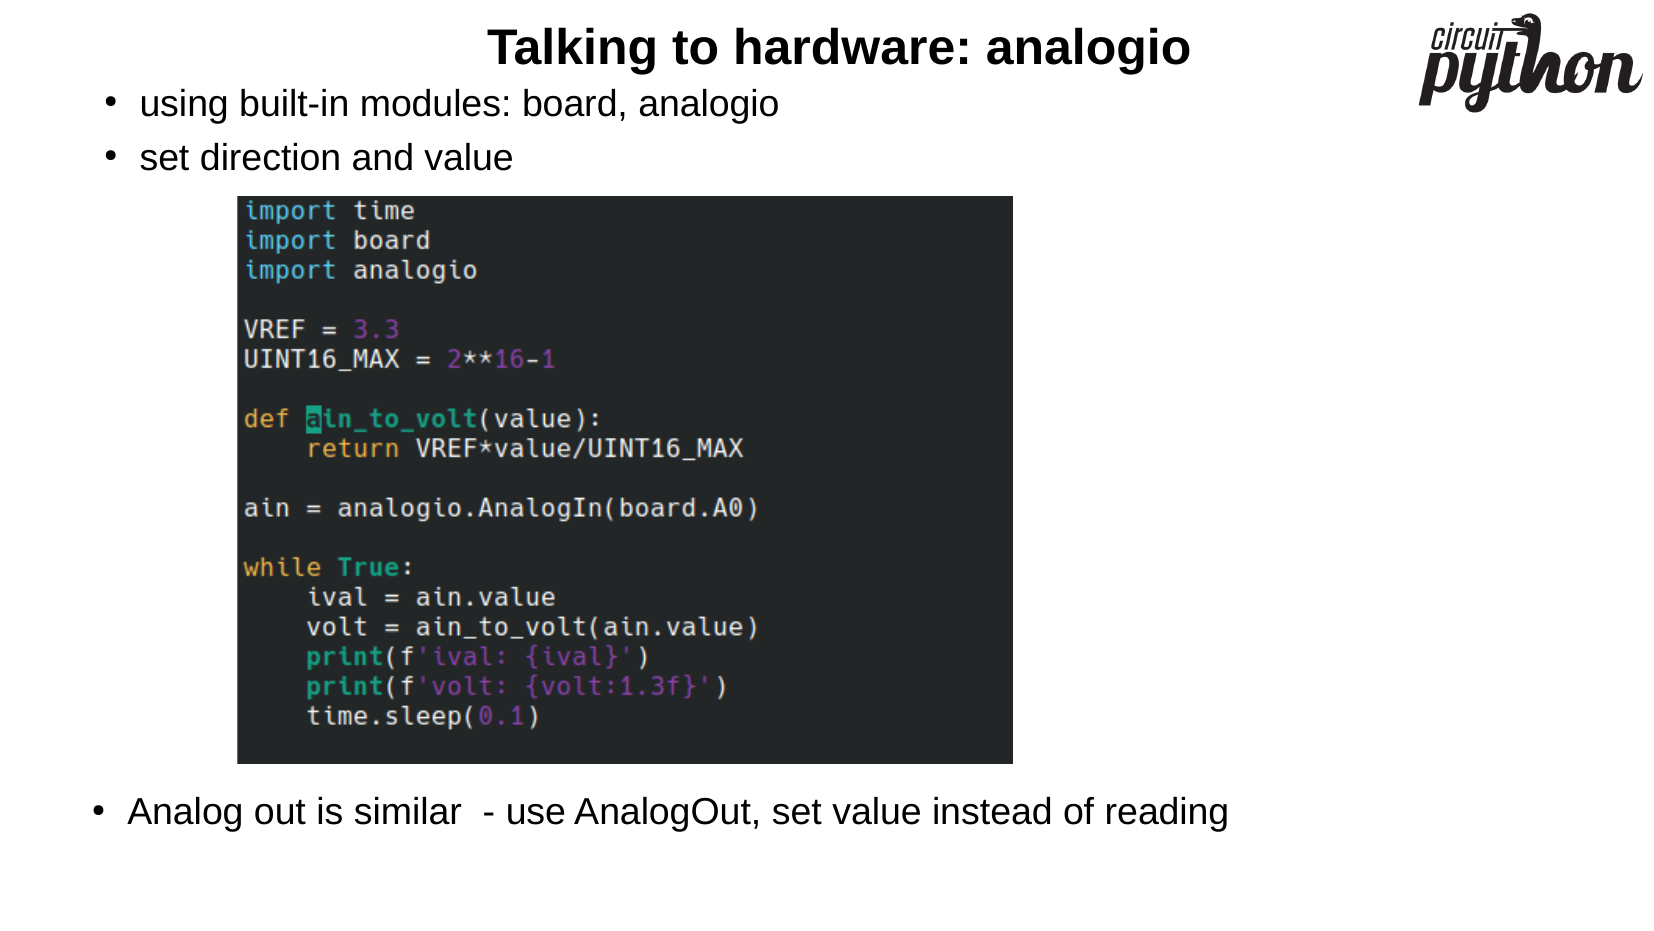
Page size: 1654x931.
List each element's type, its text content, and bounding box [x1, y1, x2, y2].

picture [236, 196, 1013, 764]
picture [1417, 10, 1643, 114]
text_box Talking to hardware: analogio [436, 12, 1217, 139]
text_box Analog out is similar - use AnalogOut, set value instead of reading [77, 783, 1357, 931]
text_box using built-in modules: board, analogio set direction and value [89, 74, 795, 186]
